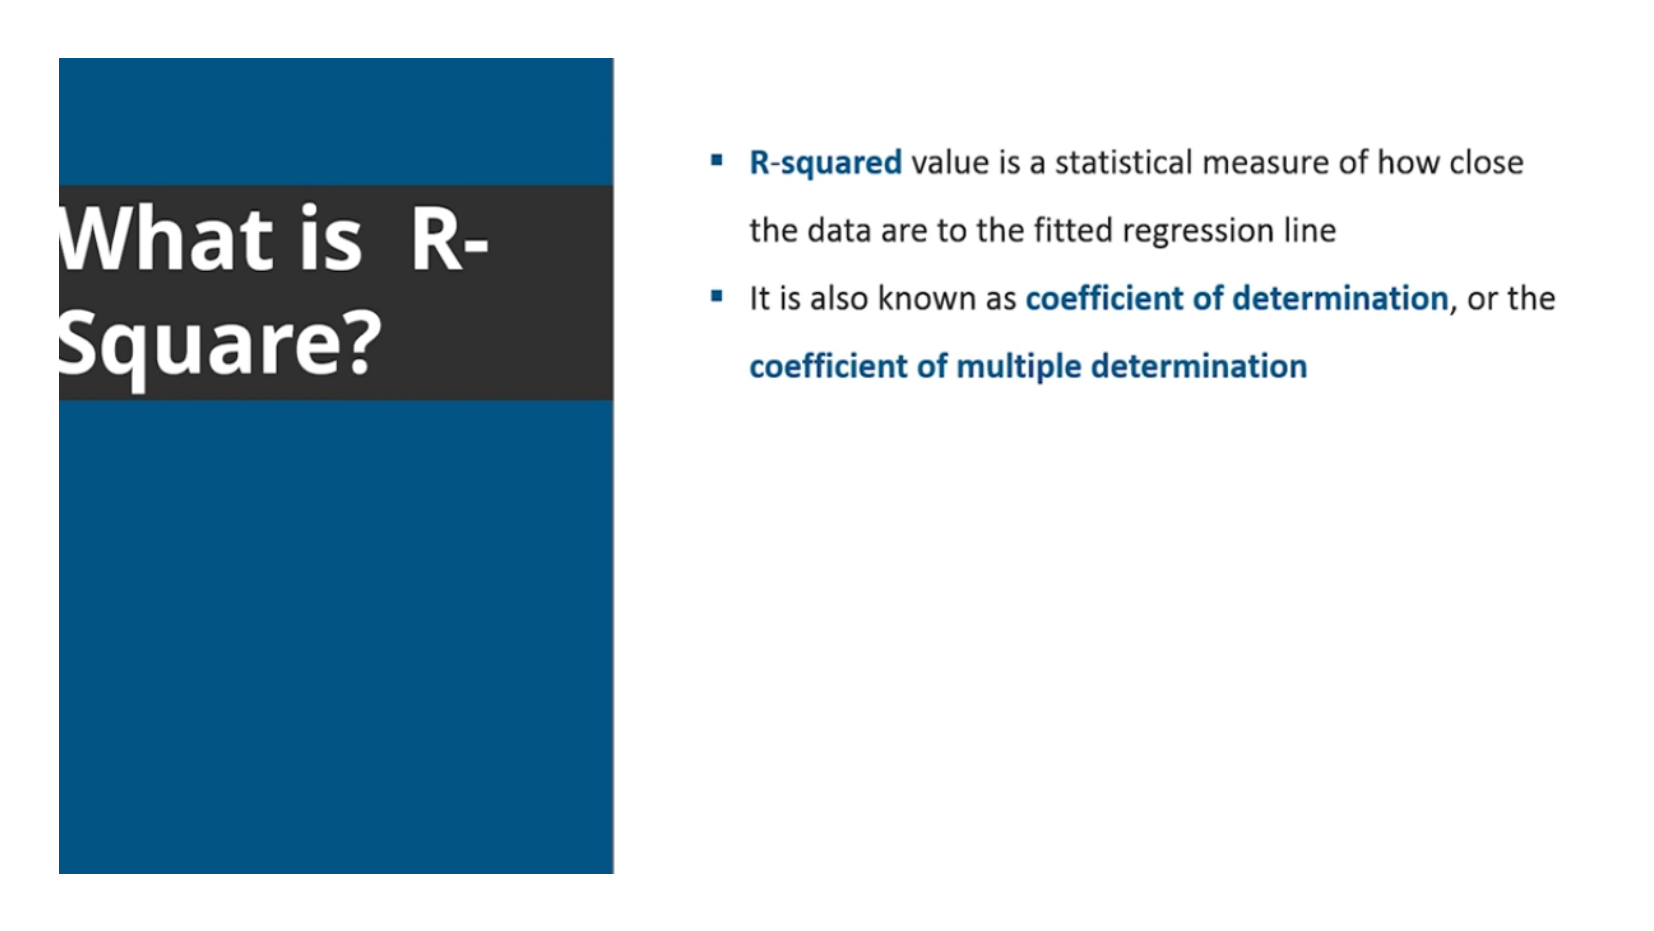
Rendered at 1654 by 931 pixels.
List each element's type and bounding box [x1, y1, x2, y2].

picture [59, 58, 1654, 875]
